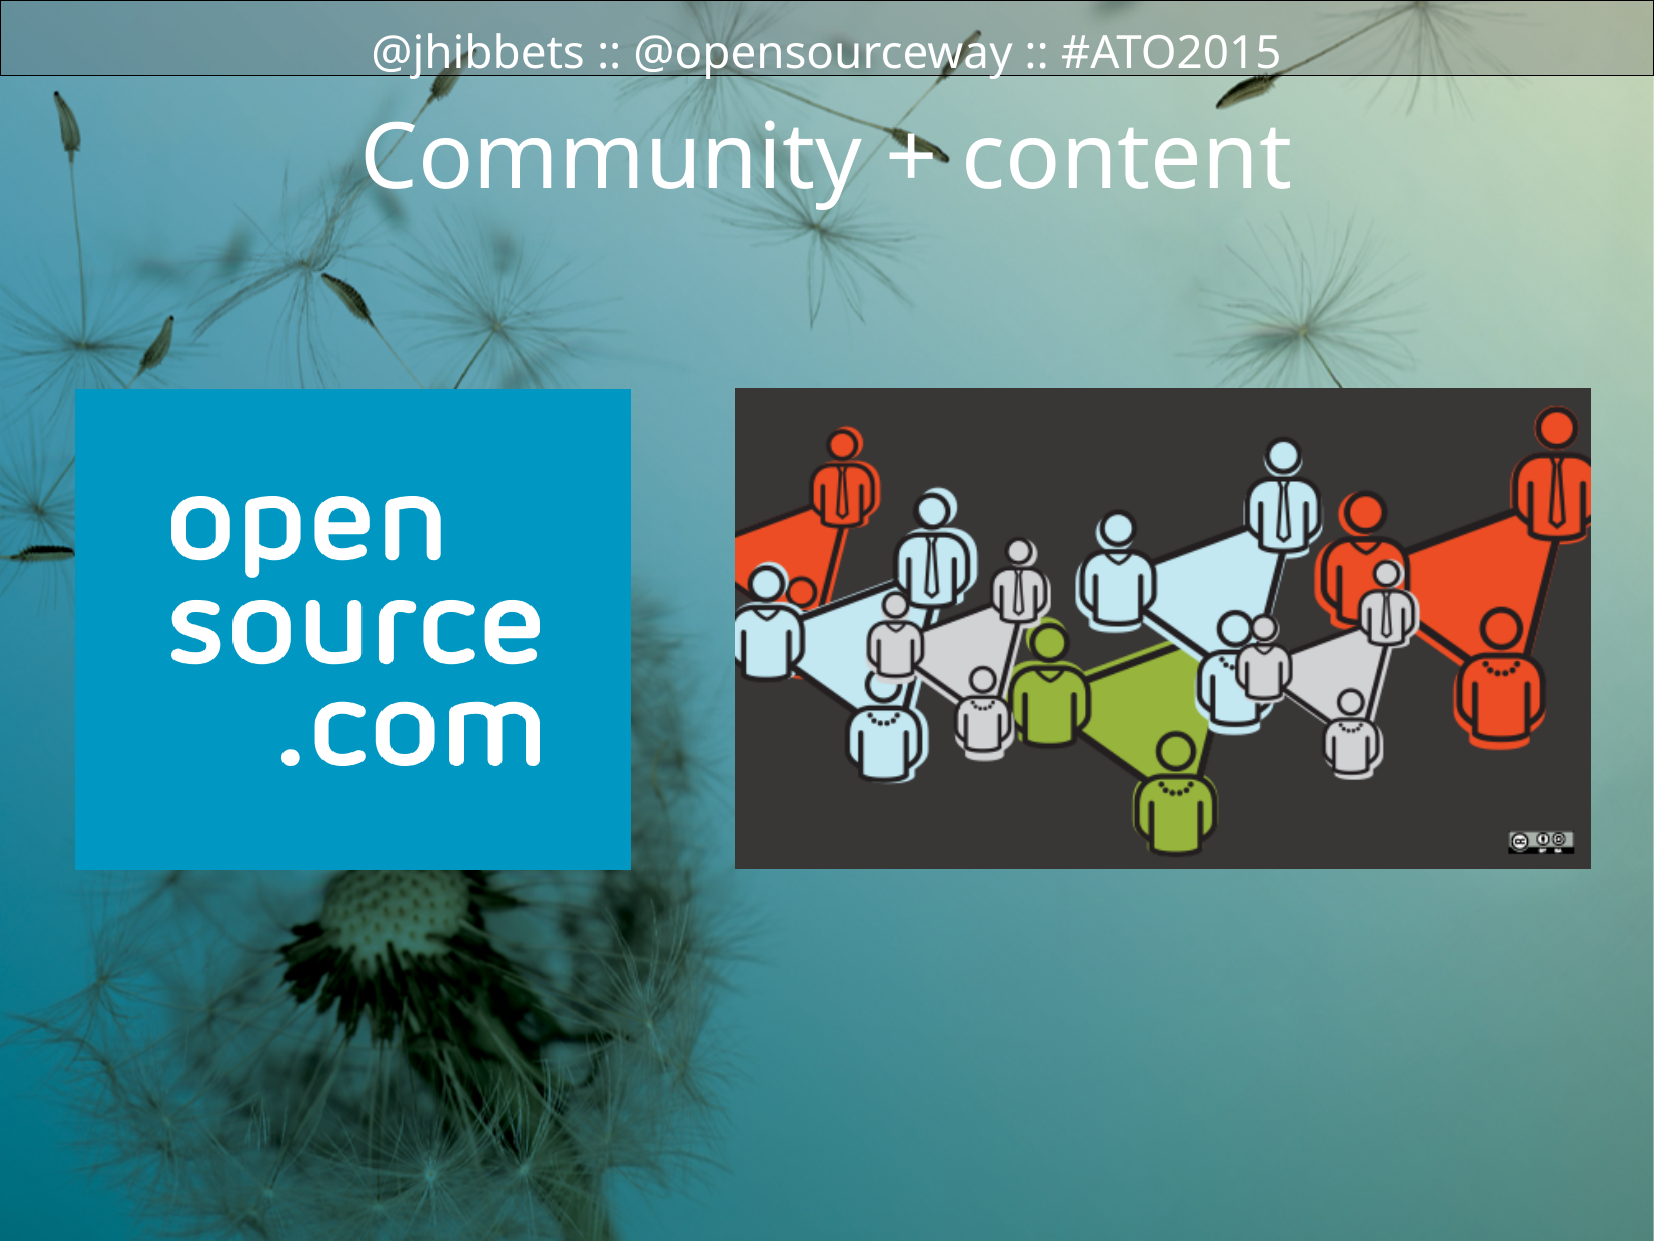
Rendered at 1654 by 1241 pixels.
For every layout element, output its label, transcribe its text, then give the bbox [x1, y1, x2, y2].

picture [0, 76, 1654, 1241]
title Community + content [82, 49, 1571, 257]
